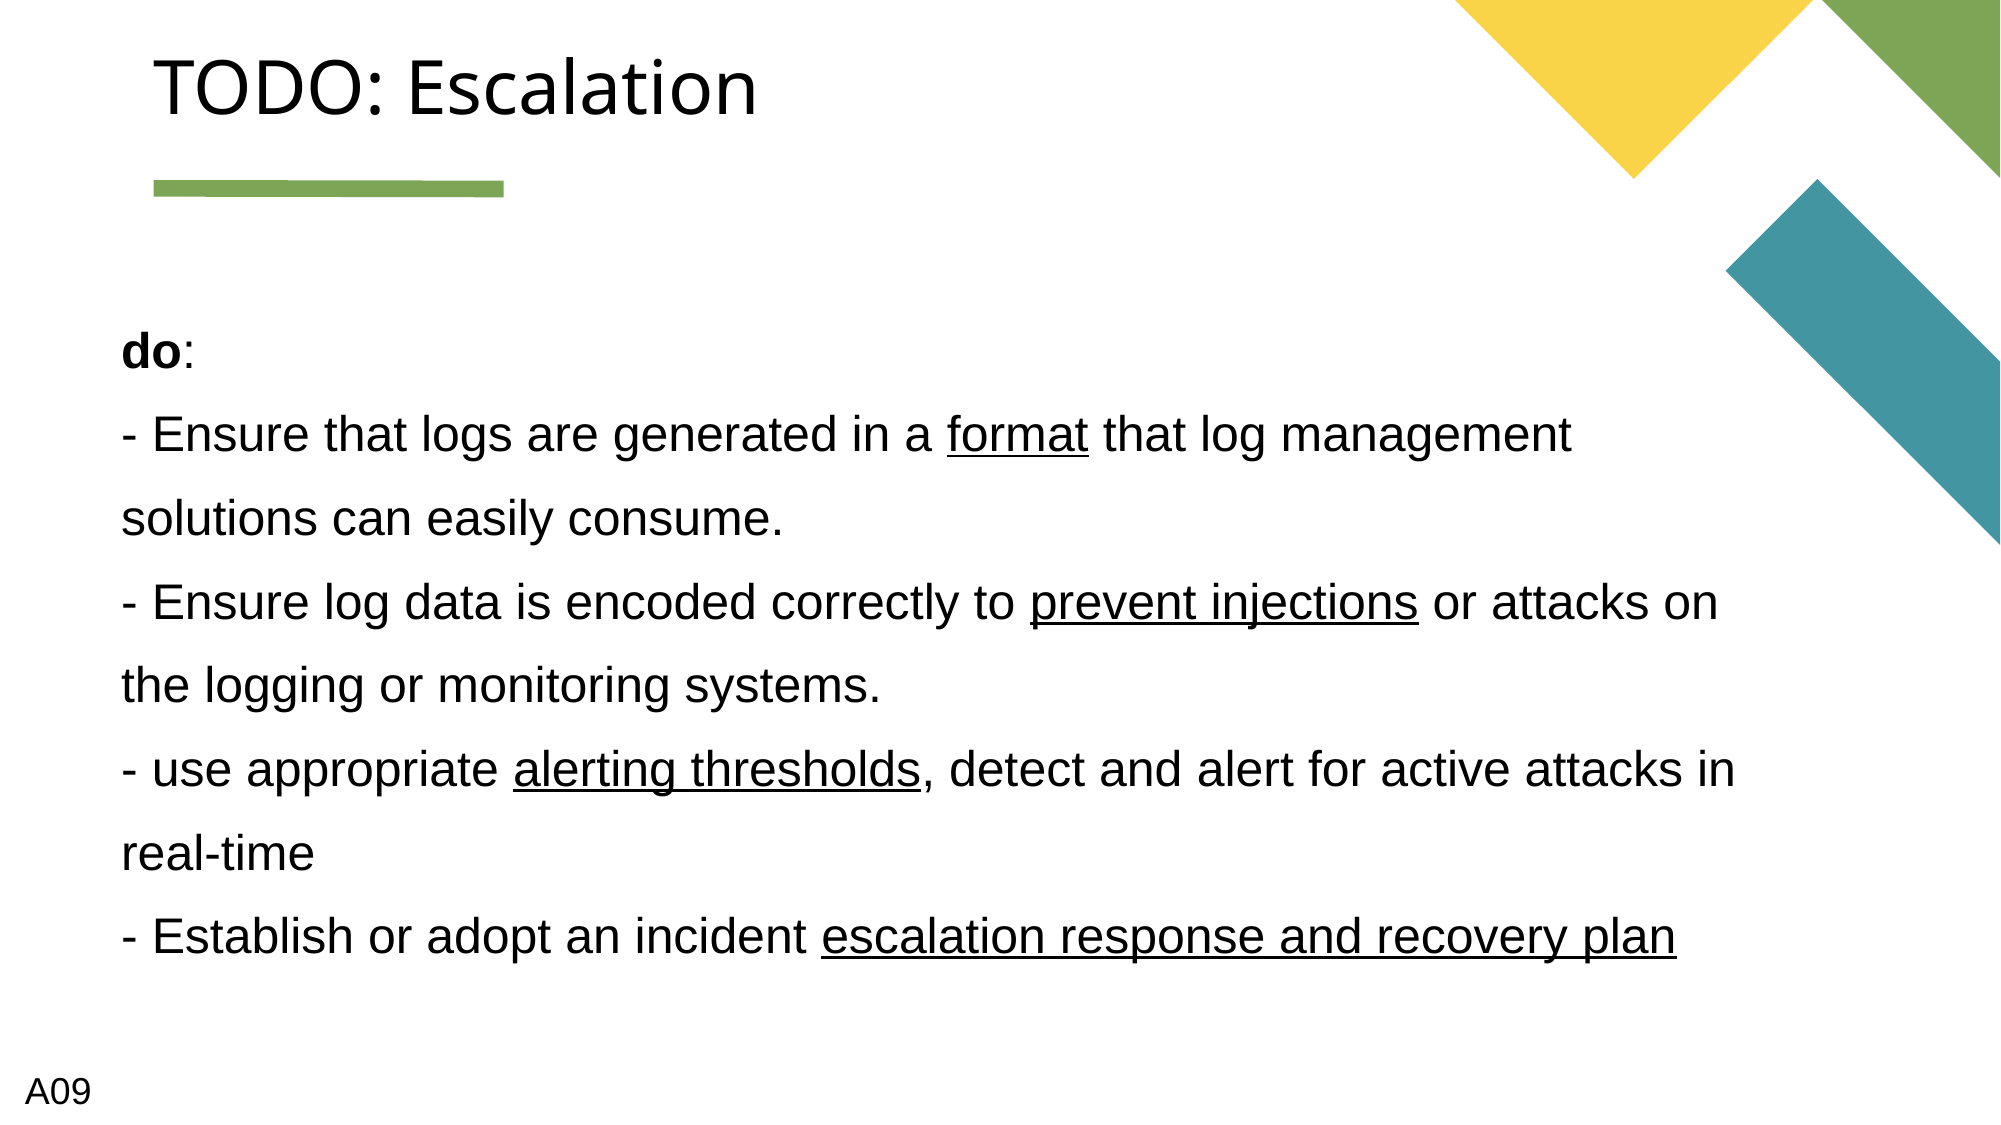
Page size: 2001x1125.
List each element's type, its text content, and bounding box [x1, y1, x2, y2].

text_box do: - Ensure that logs are generated in a format that log management solutions can easily consume. - Ensure log data is encoded correctly to prevent injections or attacks on the logging or monitoring systems. - use appropriate alerting thresholds, detect and alert for active attacks in real-time - Establish or adopt an incident escalation response and recovery plan [106, 232, 1784, 1016]
title TODO: Escalation [153, 35, 965, 136]
text_box A09 [10, 1062, 107, 1120]
